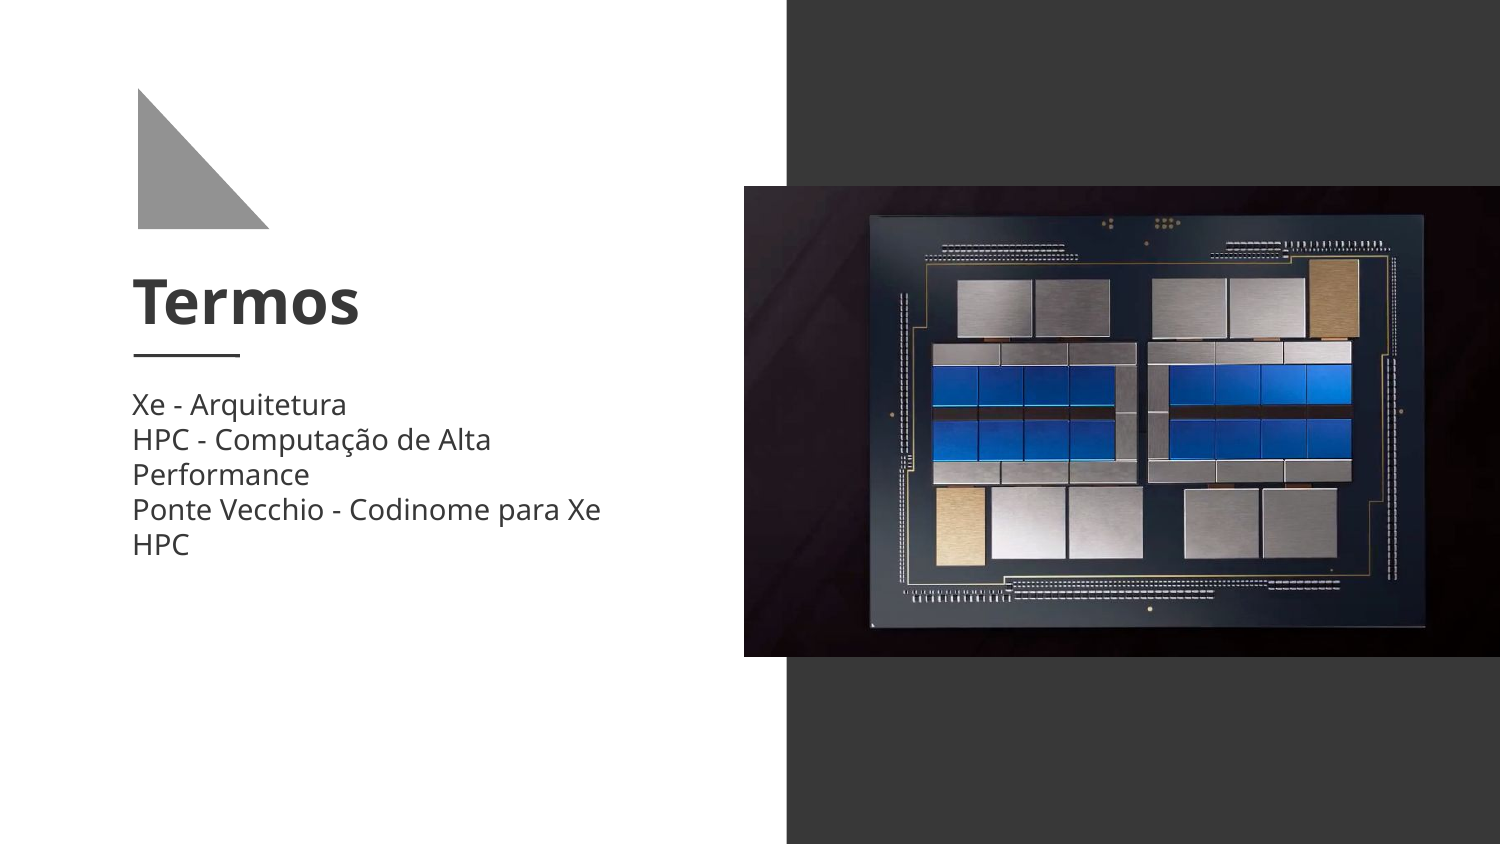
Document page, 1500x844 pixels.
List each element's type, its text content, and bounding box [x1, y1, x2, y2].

subtitle Xe - Arquitetura HPC - Computação de Alta Performance Ponte Vecchio - Codinome para Xe HPC [116, 371, 675, 588]
picture [744, 186, 1500, 657]
title Termos [116, 236, 744, 323]
